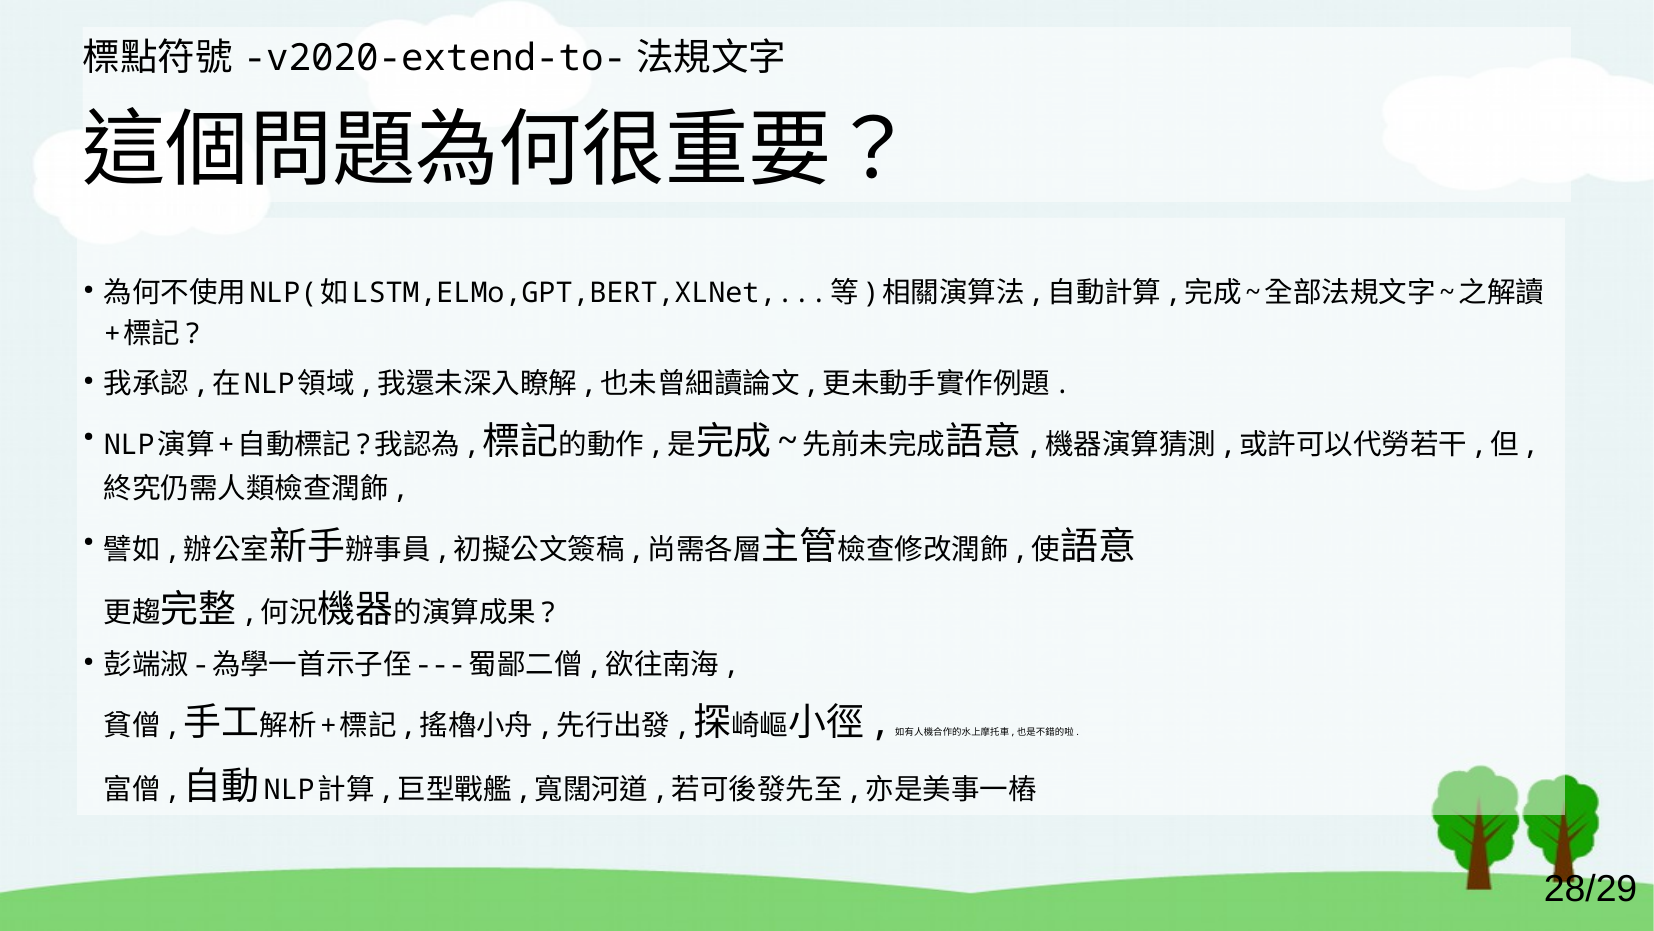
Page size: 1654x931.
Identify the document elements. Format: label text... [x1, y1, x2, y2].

list 為何不使用NLP(如LSTM,ELMo,GPT,BERT,XLNet,...等)相關演算法,自動計算,完成~全部法規文字~之解讀+標記? 我承認,在NLP領域,我還未深入瞭解,也未曾細讀論文,更未動手實作例題. NLP演算+自動標記?我認為,標記的動作,是完成~先前未完成語意,機器演算猜測,或許可以代勞若干,但,終究仍需人類檢查潤飾, 譬如,辦公室新手辦事員,初擬公文簽稿,尚需各層主管檢查修改潤飾,使語意 更趨完整,何況機器的演算成果? 彭端淑-為學一首示子侄---蜀鄙二僧,欲往南海, 貧僧,手工解析+標記,搖櫓小舟,先行出發,探崎嶇小徑,如有人機合作的水上摩托車,也是不錯的啦. 富僧,自動NLP計算,巨型戰艦,寬闊河道,若可後發先至,亦是美事一樁 [76, 217, 1565, 815]
picture [0, 0, 1654, 931]
text_box <編號>/29 [1192, 860, 1653, 931]
title 標點符號-v2020-extend-to-法規文字 這個問題為何很重要？ [82, 37, 1571, 193]
